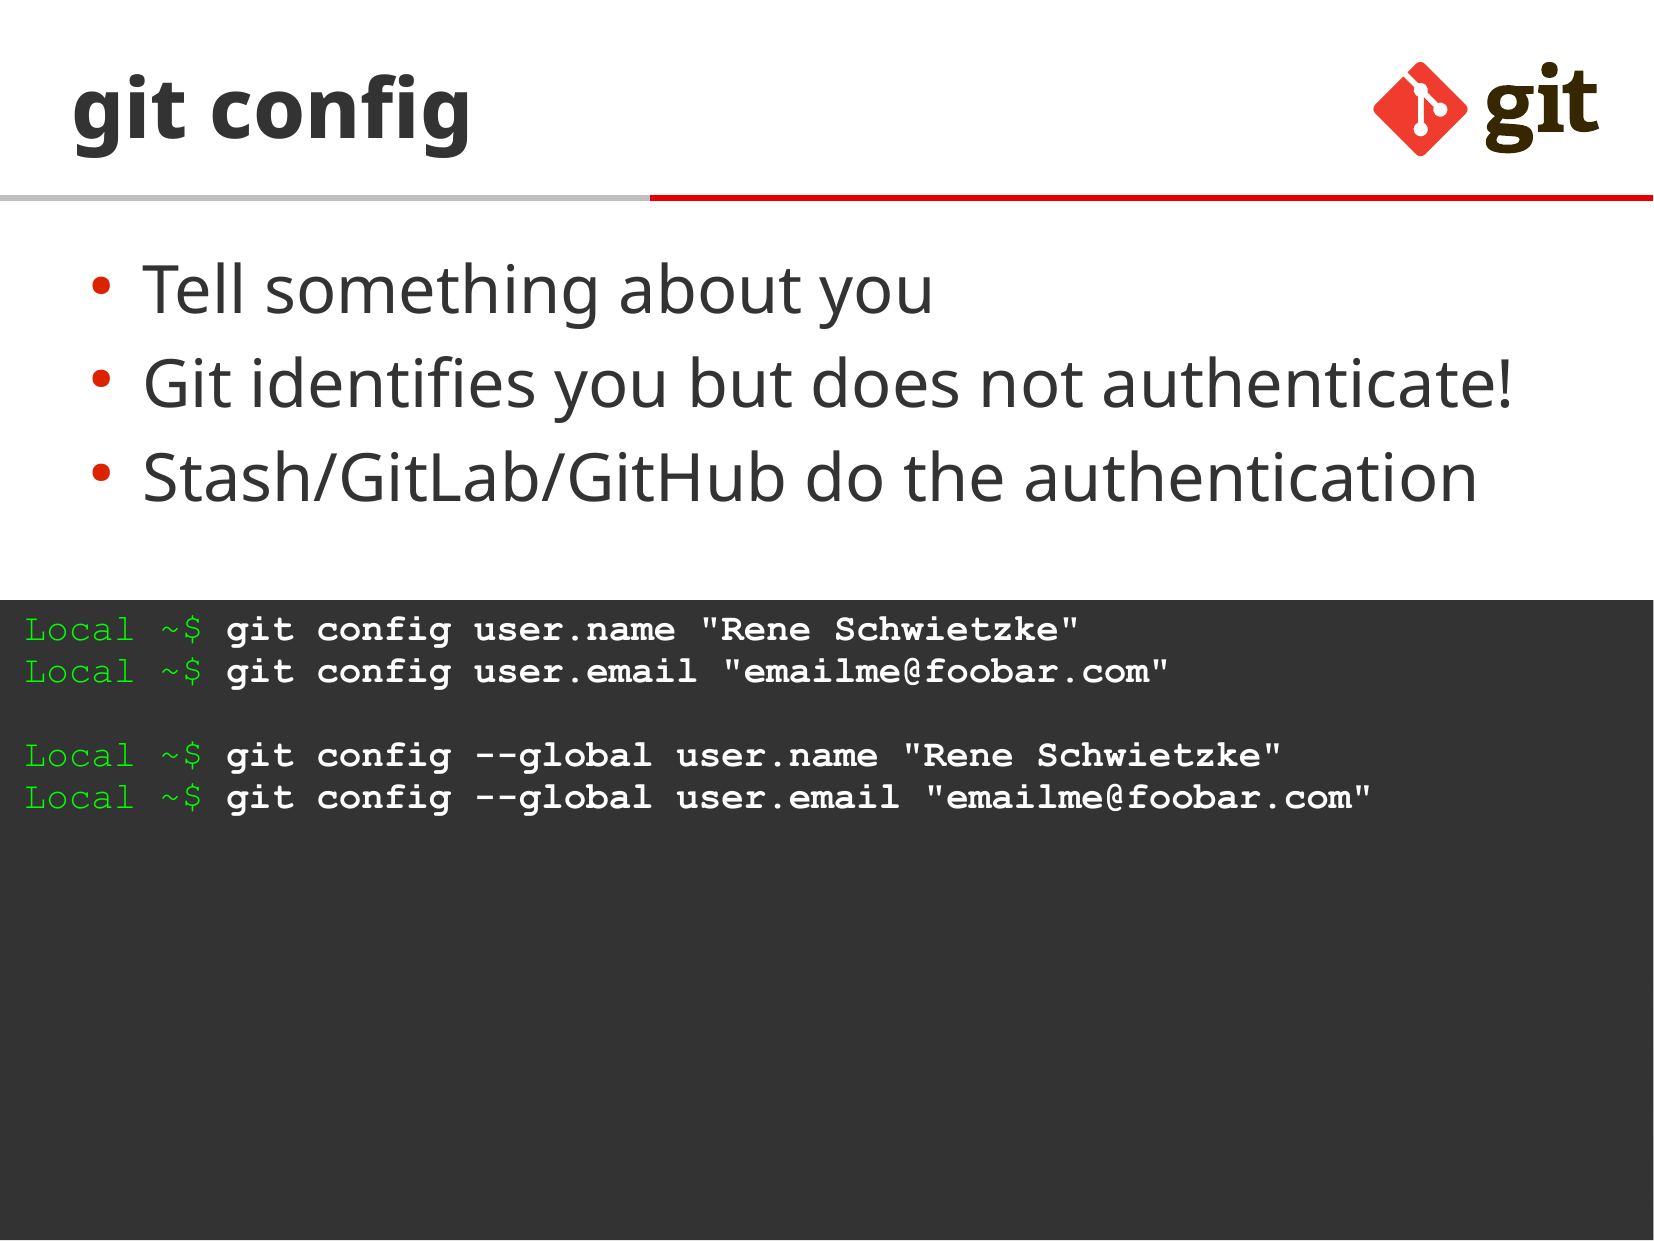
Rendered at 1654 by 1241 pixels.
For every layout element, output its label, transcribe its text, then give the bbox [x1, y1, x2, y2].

title git config [56, 36, 1546, 175]
list Tell something about you Git identifies you but does not authenticate! Stash/GitLab/GitHub do the authentication [56, 239, 1595, 600]
text_box Local ~$ git config user.name "Rene Schwietzke" Local ~$ git config user.email "emailme@foobar.com" Local ~$ git config --global user.name "Rene Schwietzke" Local ~$ git config --global user.email "emailme@foobar.com" [0, 600, 1654, 1241]
